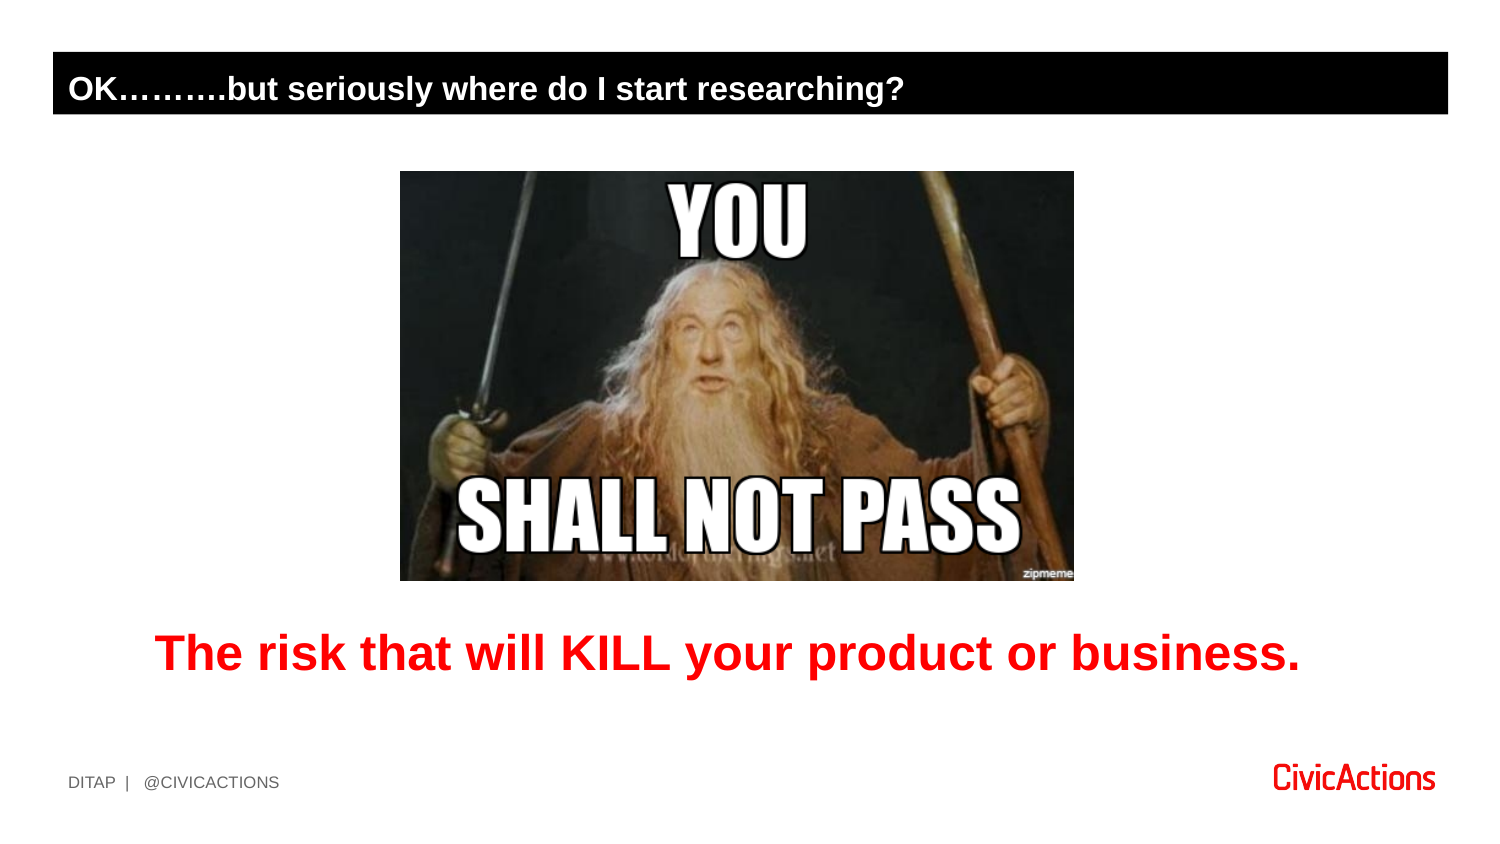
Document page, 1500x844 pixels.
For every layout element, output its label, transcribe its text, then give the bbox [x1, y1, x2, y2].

text_box The risk that will KILL your product or business. [122, 605, 1334, 706]
picture [1271, 758, 1438, 795]
picture [400, 171, 1074, 581]
title OK……….but seriously where do I start researching? [53, 51, 1449, 115]
